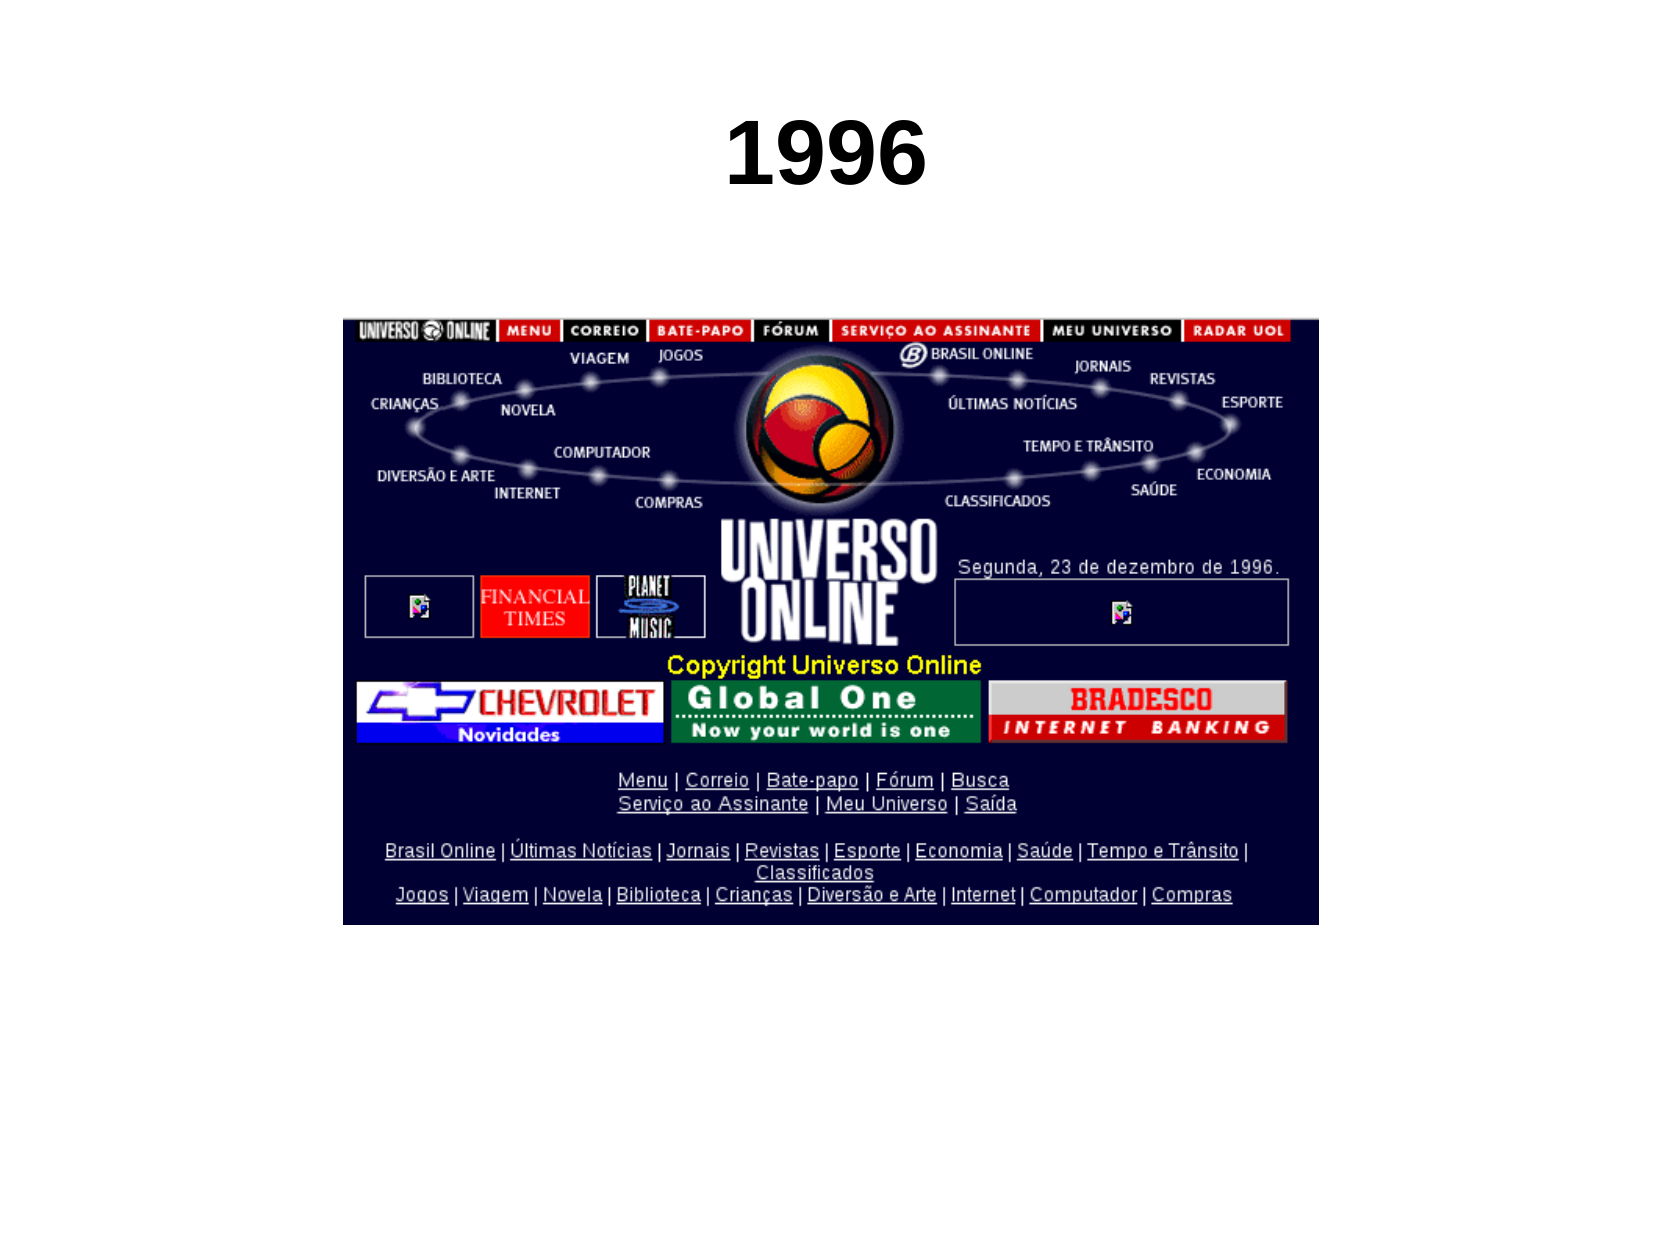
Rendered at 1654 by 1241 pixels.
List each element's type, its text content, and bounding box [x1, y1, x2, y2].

picture [343, 317, 1319, 925]
title 1996 [82, 49, 1571, 257]
